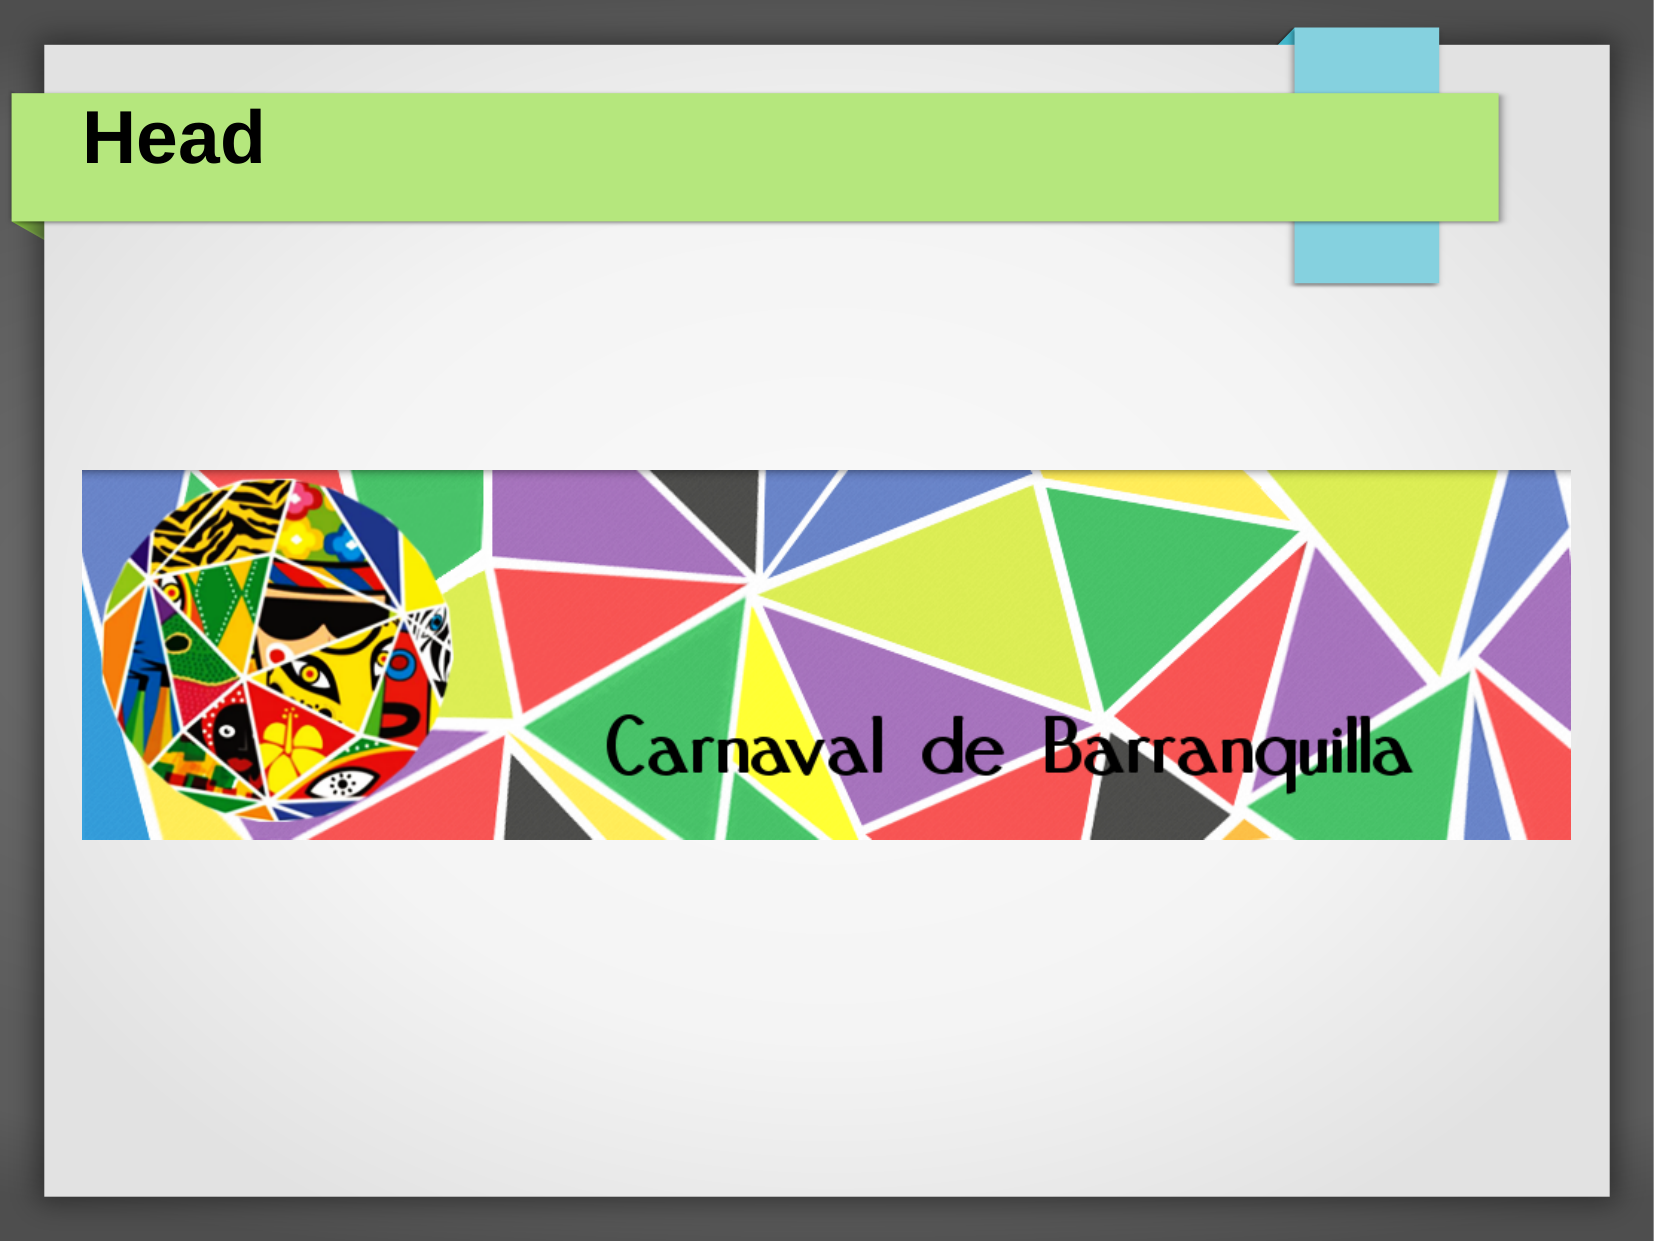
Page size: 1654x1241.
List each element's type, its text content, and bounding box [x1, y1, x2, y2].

picture [0, 0, 1654, 1241]
title Head [82, 47, 1412, 229]
